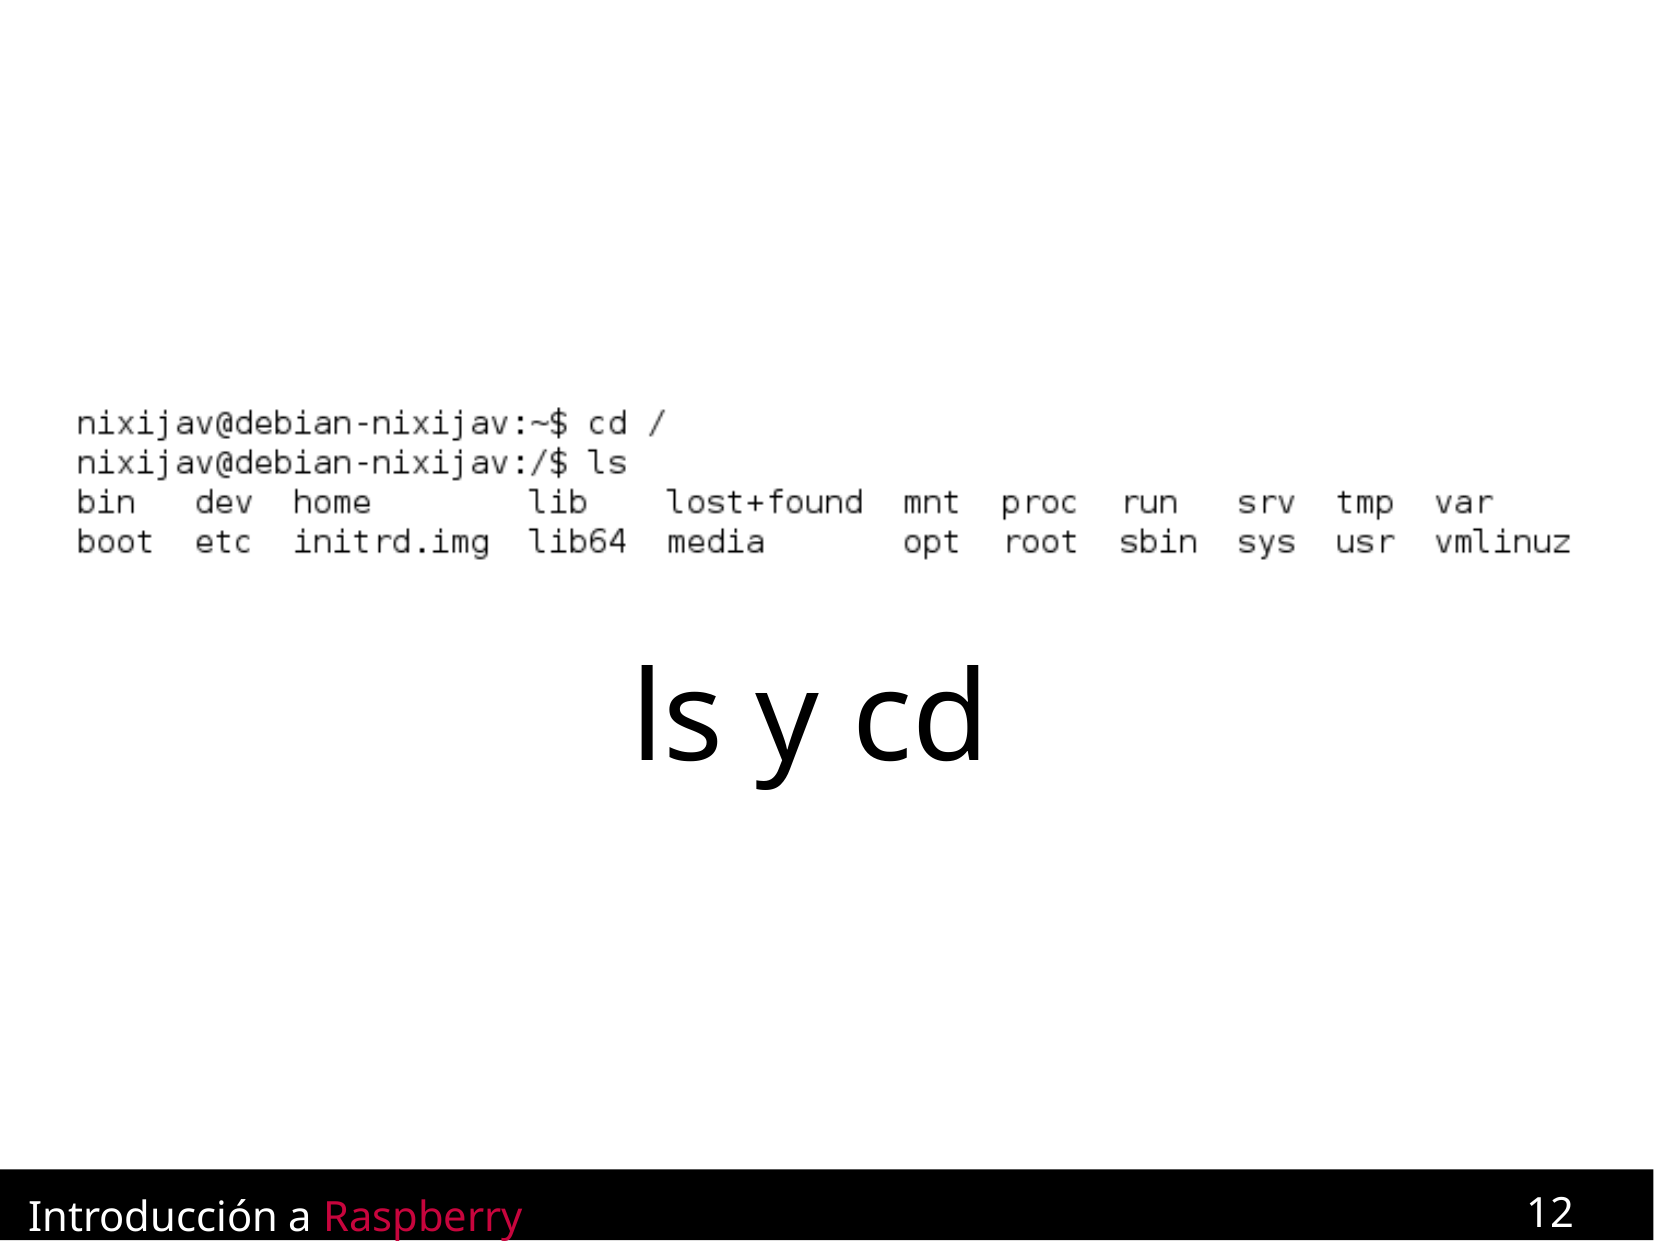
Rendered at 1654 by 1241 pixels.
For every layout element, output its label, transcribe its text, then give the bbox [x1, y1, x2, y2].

text_box Introducción a Raspberry Pi [13, 1179, 556, 1241]
text_box [0, 0, 1654, 1241]
text_box <number> [1521, 1175, 1654, 1241]
picture [77, 406, 1581, 562]
title ls y cd [82, 608, 1571, 816]
